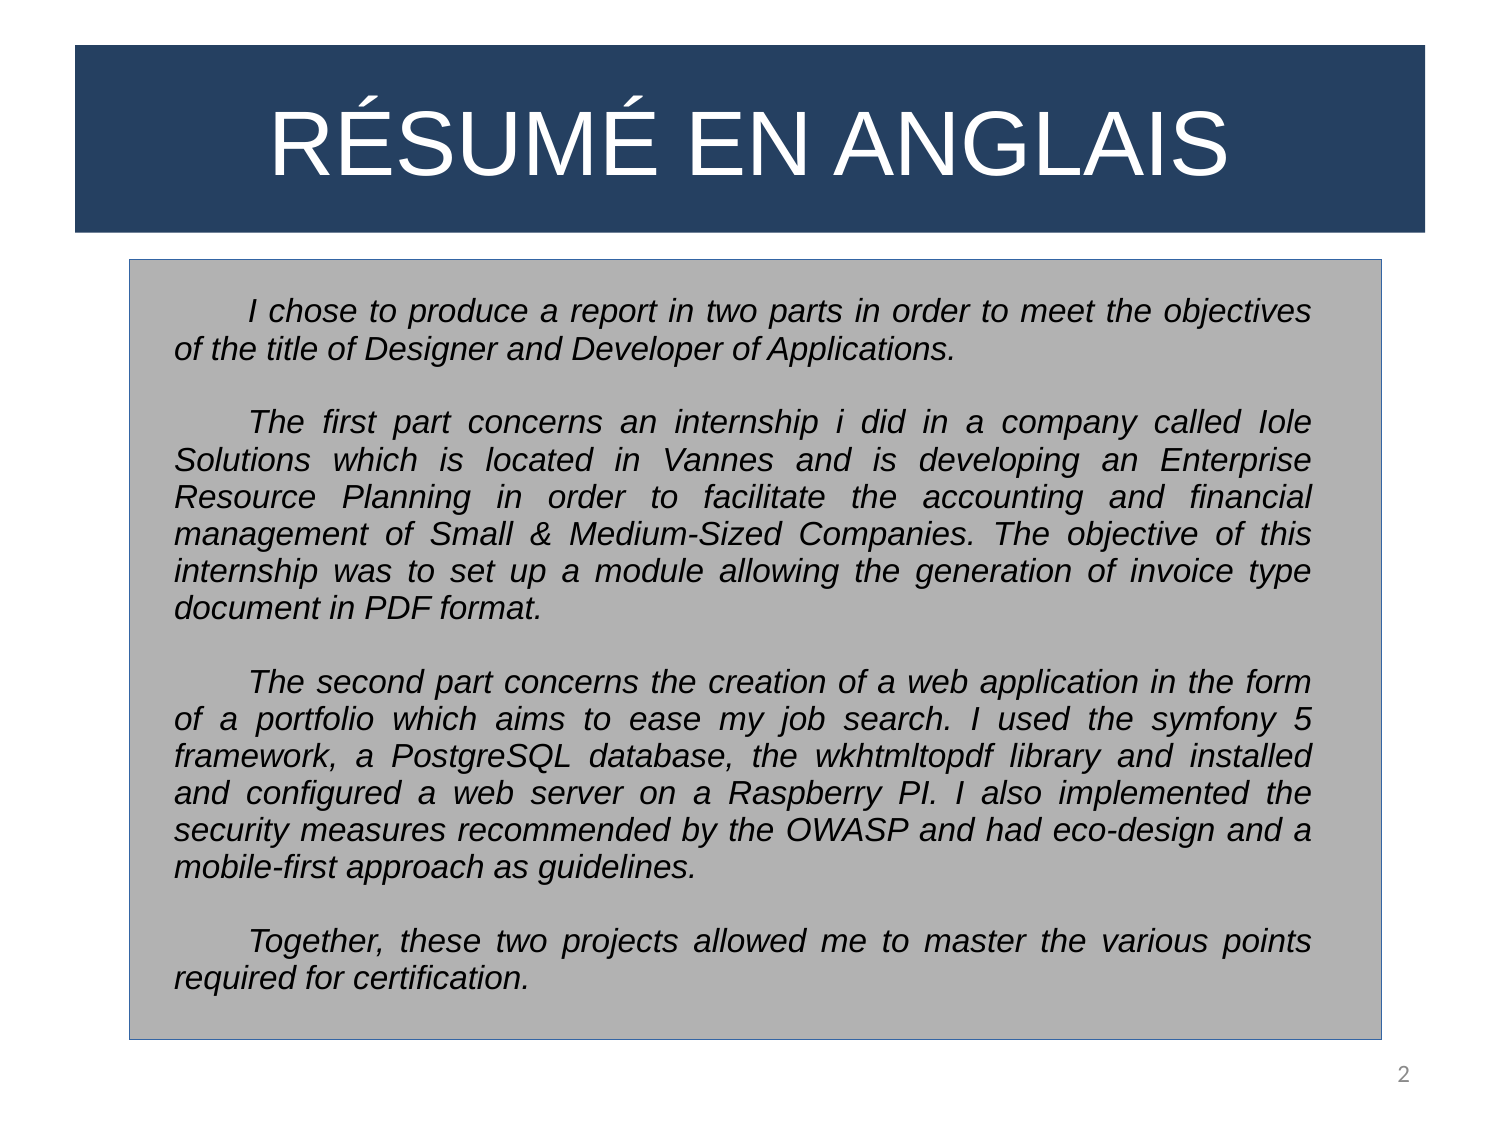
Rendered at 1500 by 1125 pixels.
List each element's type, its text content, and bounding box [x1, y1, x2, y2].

text_box I chose to produce a report in two parts in order to meet the objectives of the title of Designer and Developer of Applications. The first part concerns an internship i did in a company called Iole Solutions which is located in Vannes and is developing an Enterprise Resource Planning in order to facilitate the accounting and financial management of Small & Medium-Sized Companies. The objective of this internship was to set up a module allowing the generation of invoice type document in PDF format. The second part concerns the creation of a web application in the form of a portfolio which aims to ease my job search. I used the symfony 5 framework, a PostgreSQL database, the wkhtmltopdf library and installed and configured a web server on a Raspberry PI. I also implemented the security measures recommended by the OWASP and had eco-design and a mobile-first approach as guidelines. Together, these two projects allowed me to master the various points required for certification. [159, 285, 1329, 1004]
title RÉSUMÉ EN ANGLAIS [75, 45, 1426, 233]
text_box [129, 259, 1382, 1040]
